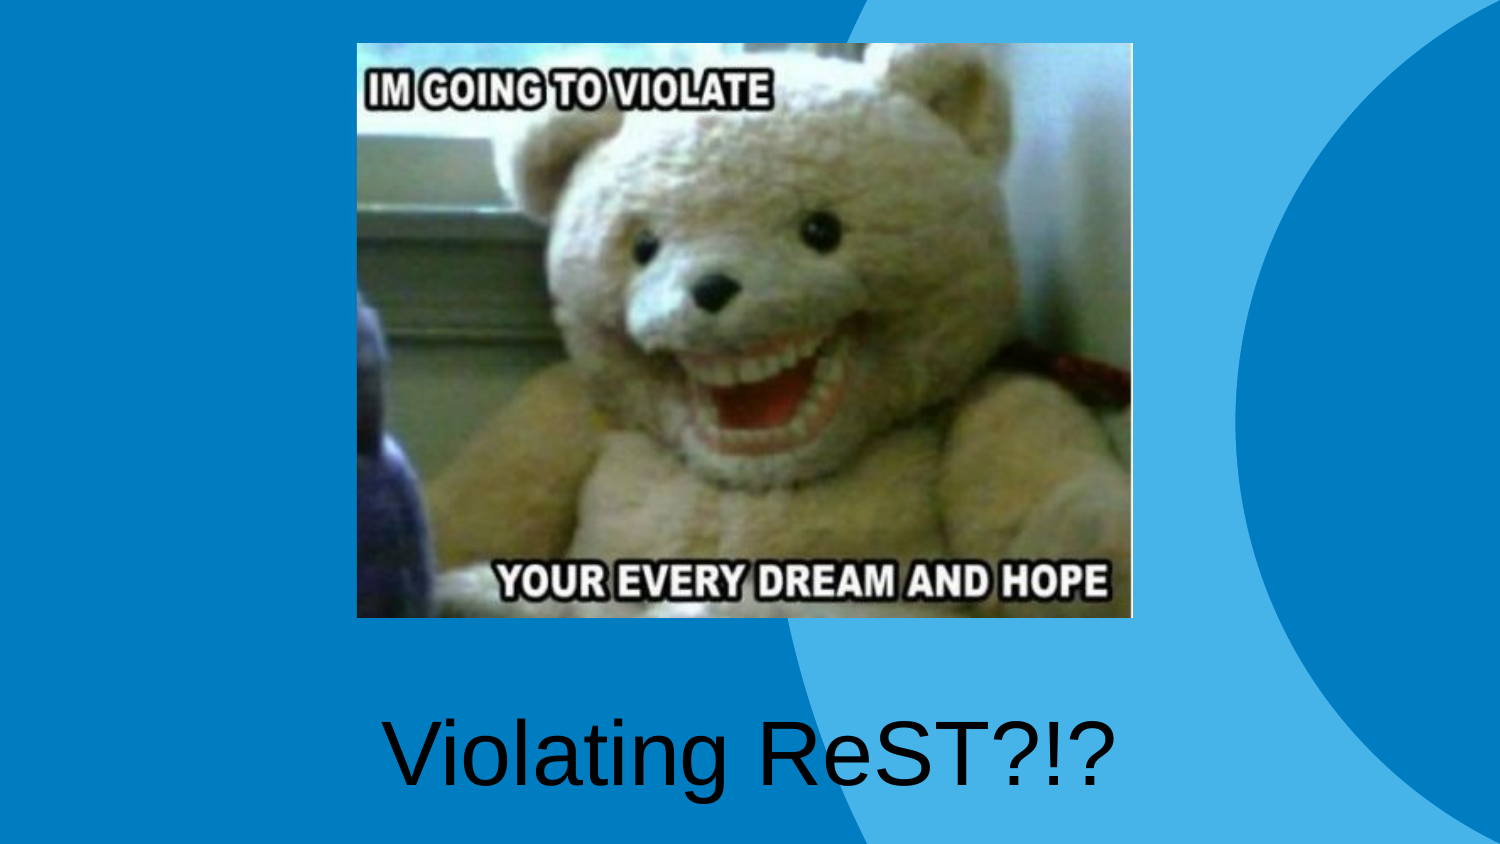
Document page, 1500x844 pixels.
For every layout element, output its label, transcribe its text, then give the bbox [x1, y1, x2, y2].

picture [356, 43, 1133, 618]
title Violating ReST?!? [75, 683, 1426, 825]
